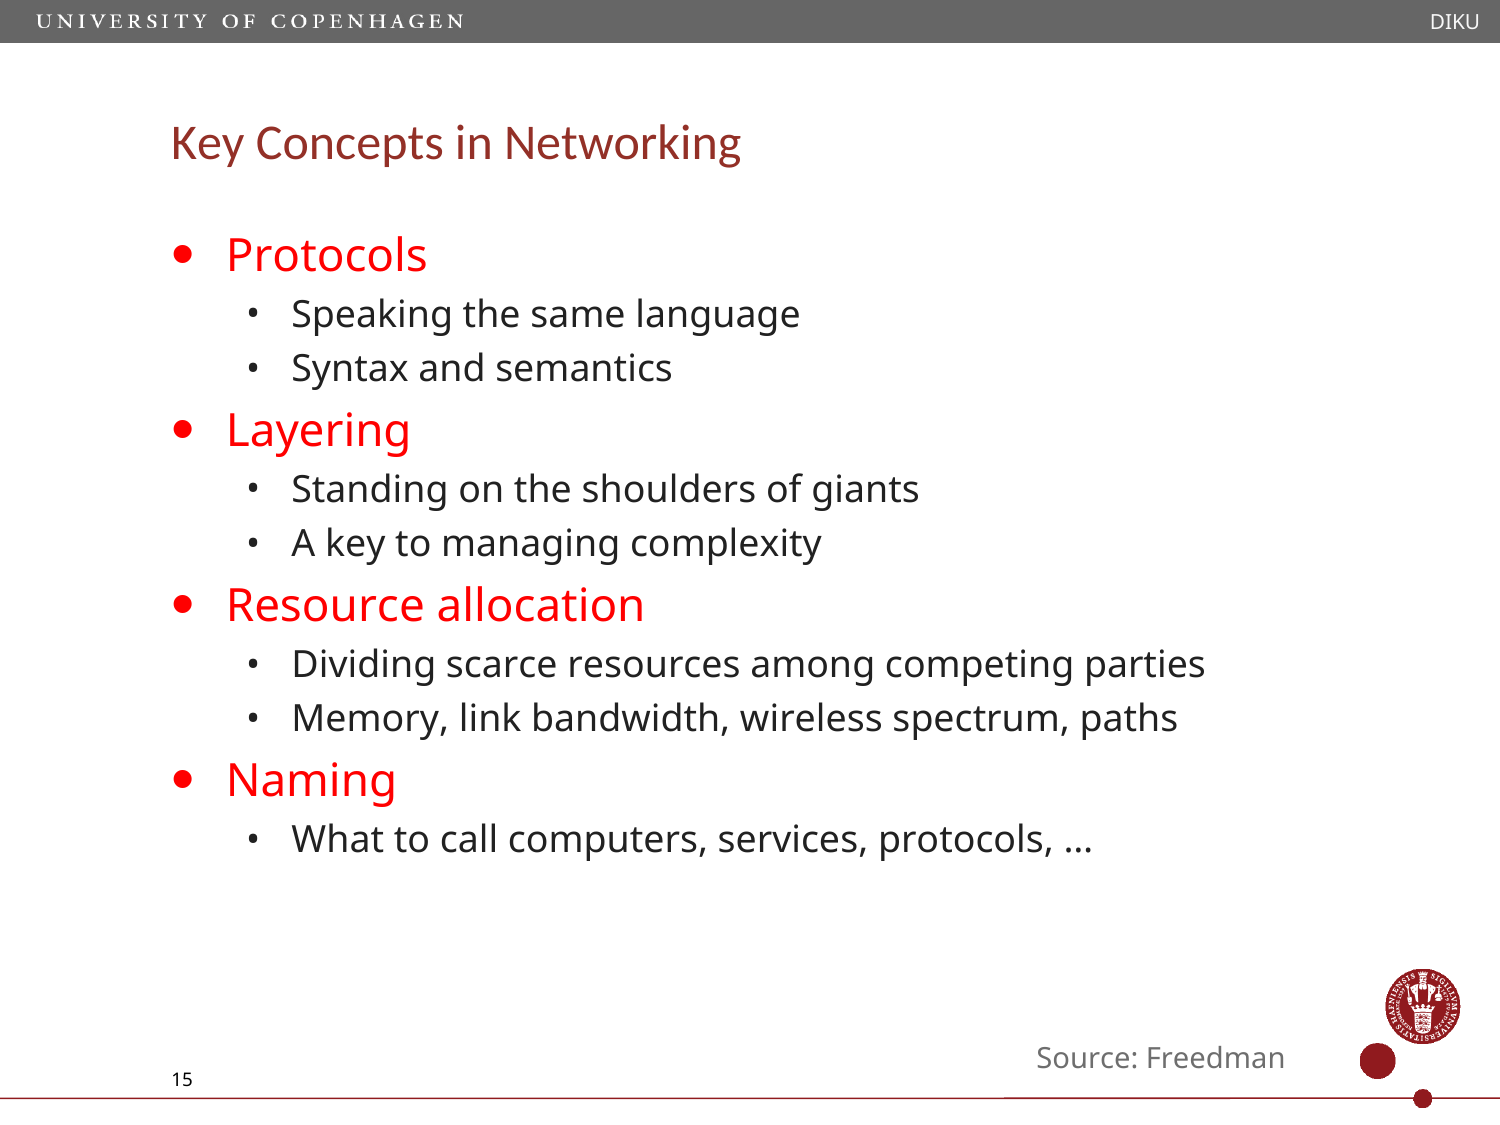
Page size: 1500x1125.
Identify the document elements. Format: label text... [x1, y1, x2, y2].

text_box <number> [171, 1067, 522, 1092]
text_box Key Concepts in Networking [171, 75, 1329, 171]
text_box DIKU [469, 0, 1495, 43]
text_box Source: Freedman [1021, 1031, 1341, 1083]
text_box Protocols Speaking the same language Syntax and semantics Layering Standing on the shoulders of giants A key to managing complexity Resource allocation Dividing scarce resources among competing parties Memory, link bandwidth, wireless spectrum, paths Naming What to call computers, services, protocols, … [171, 225, 1329, 900]
picture [0, 910, 1500, 1122]
